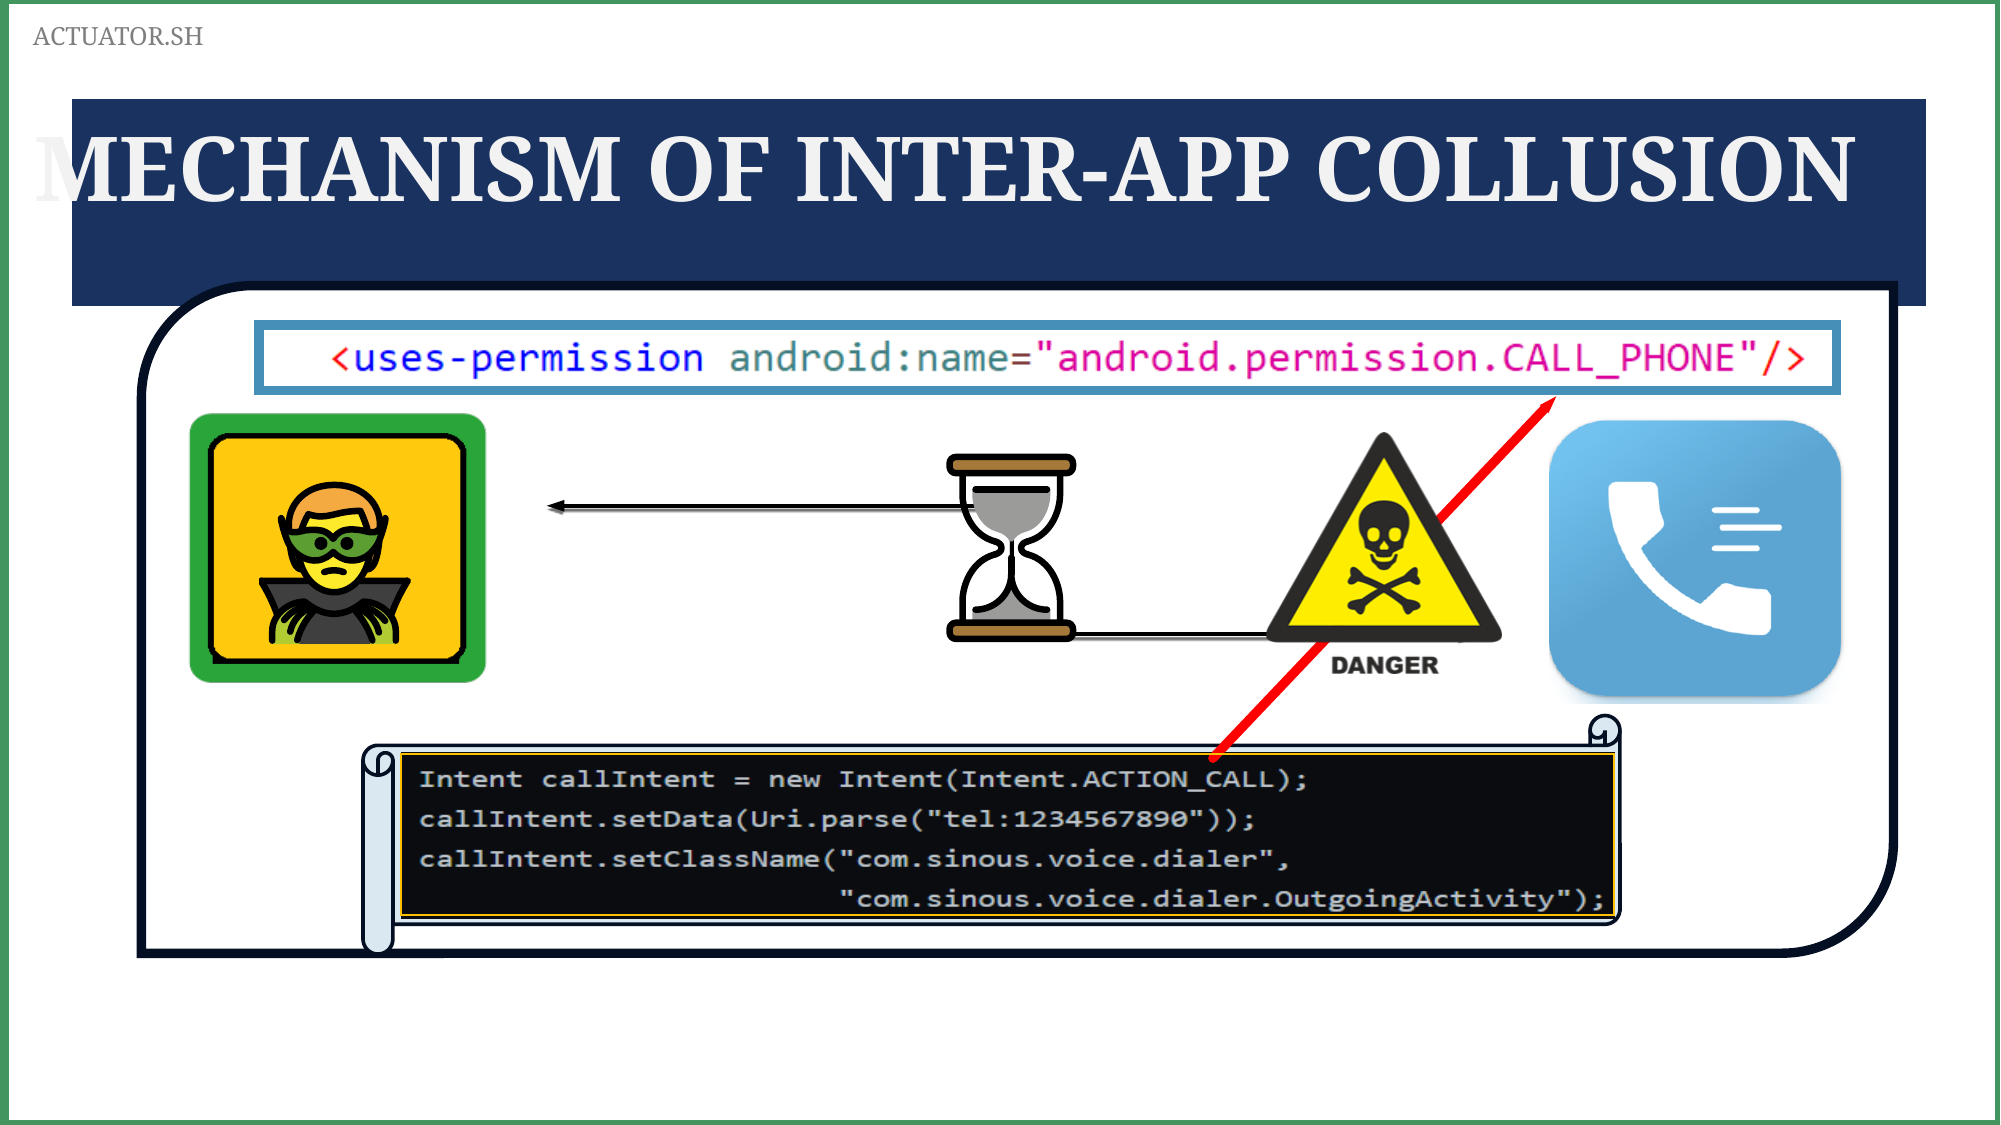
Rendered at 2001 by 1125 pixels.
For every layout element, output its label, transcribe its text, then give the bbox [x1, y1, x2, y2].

picture [159, 397, 513, 699]
picture [1841, 325, 1845, 384]
picture [946, 453, 1078, 643]
text_box Actuator.sh [17, 12, 295, 62]
picture [1266, 432, 1502, 674]
picture [1549, 418, 1853, 707]
title Mechanism of Inter-App Collusion [19, 65, 1995, 228]
picture [267, 330, 1832, 384]
text_box [141, 285, 1894, 955]
picture [402, 755, 1613, 914]
